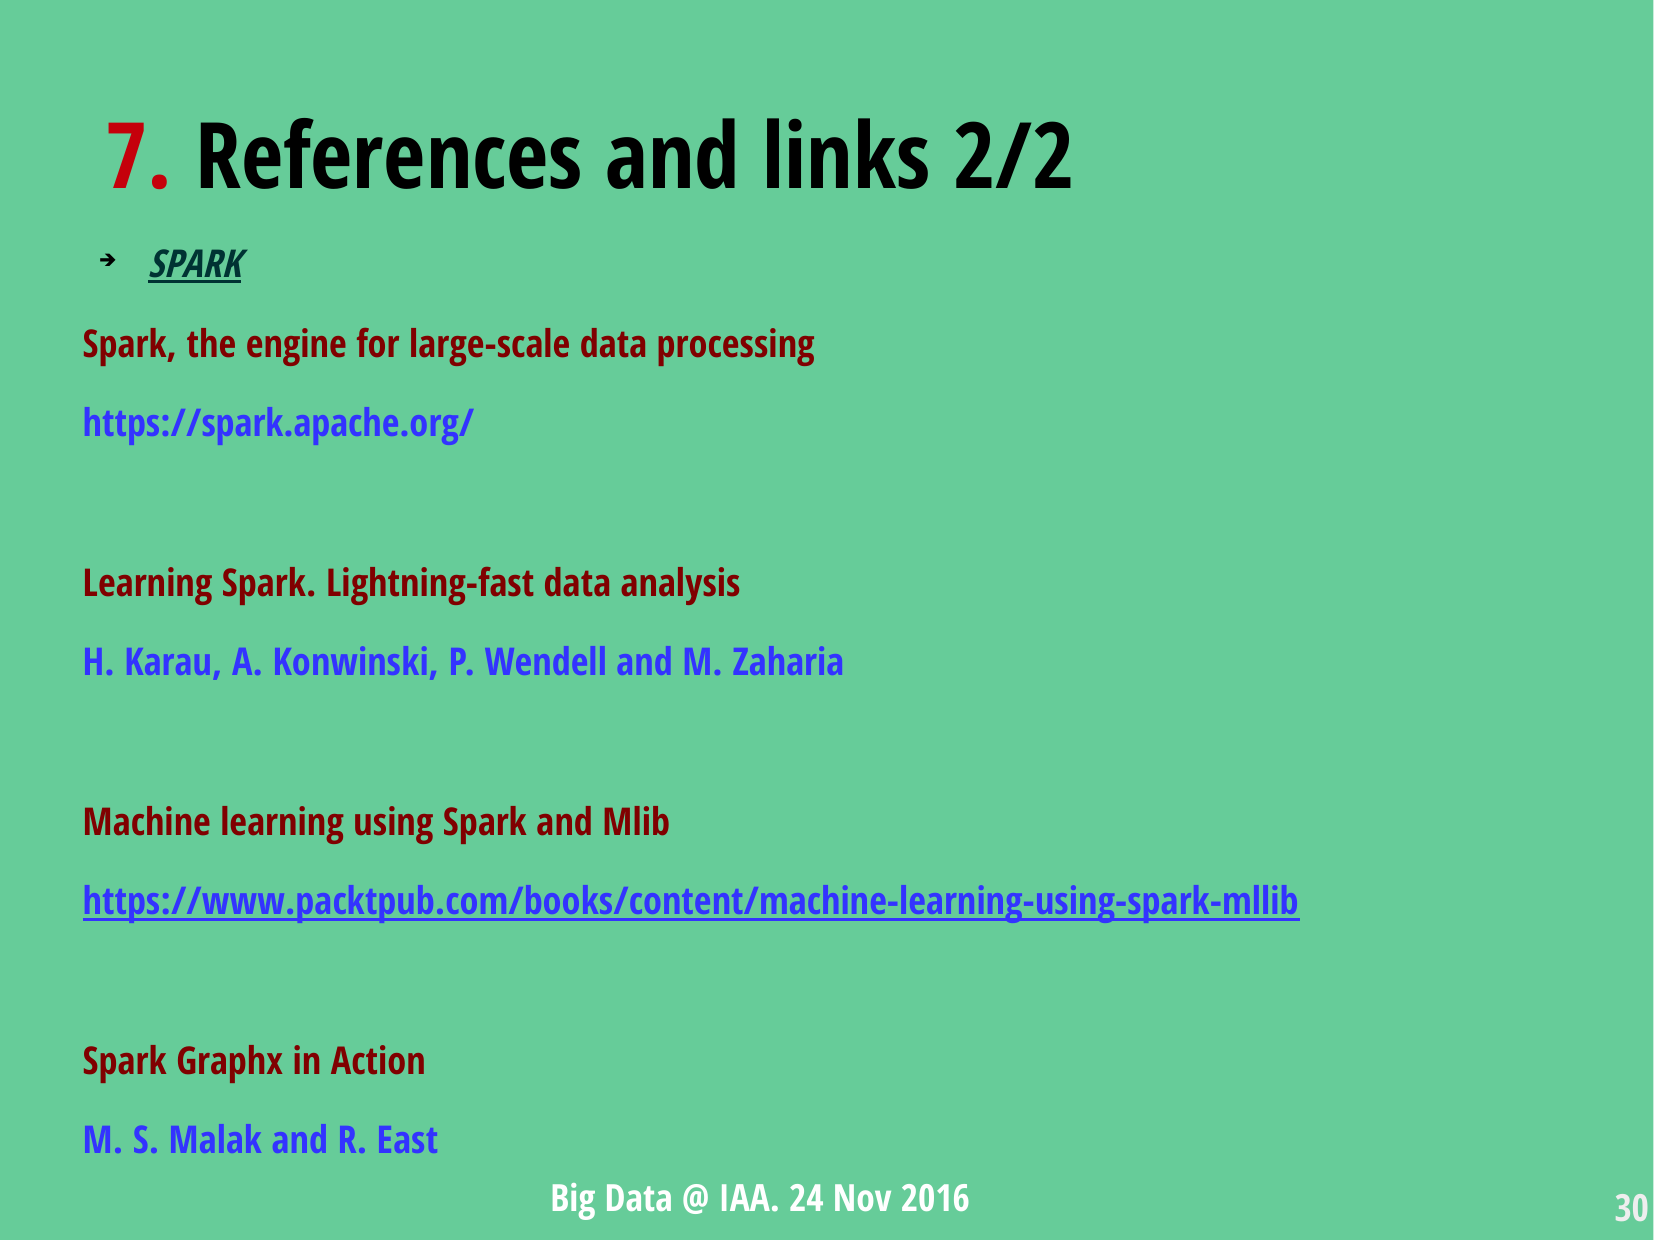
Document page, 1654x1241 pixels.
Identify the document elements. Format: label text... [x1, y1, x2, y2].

list SPARK Spark, the engine for large-scale data processing https://spark.apache.org/ Learning Spark. Lightning-fast data analysis H. Karau, A. Konwinski, P. Wendell and M. Zaharia Machine learning using Spark and Mlib https://www.packtpub.com/books/content/machine-learning-using-spark-mllib Spark Graphx in Action M. S. Malak and R. East [82, 236, 1571, 1170]
title 7. References and links 2/2 [82, 49, 1571, 236]
